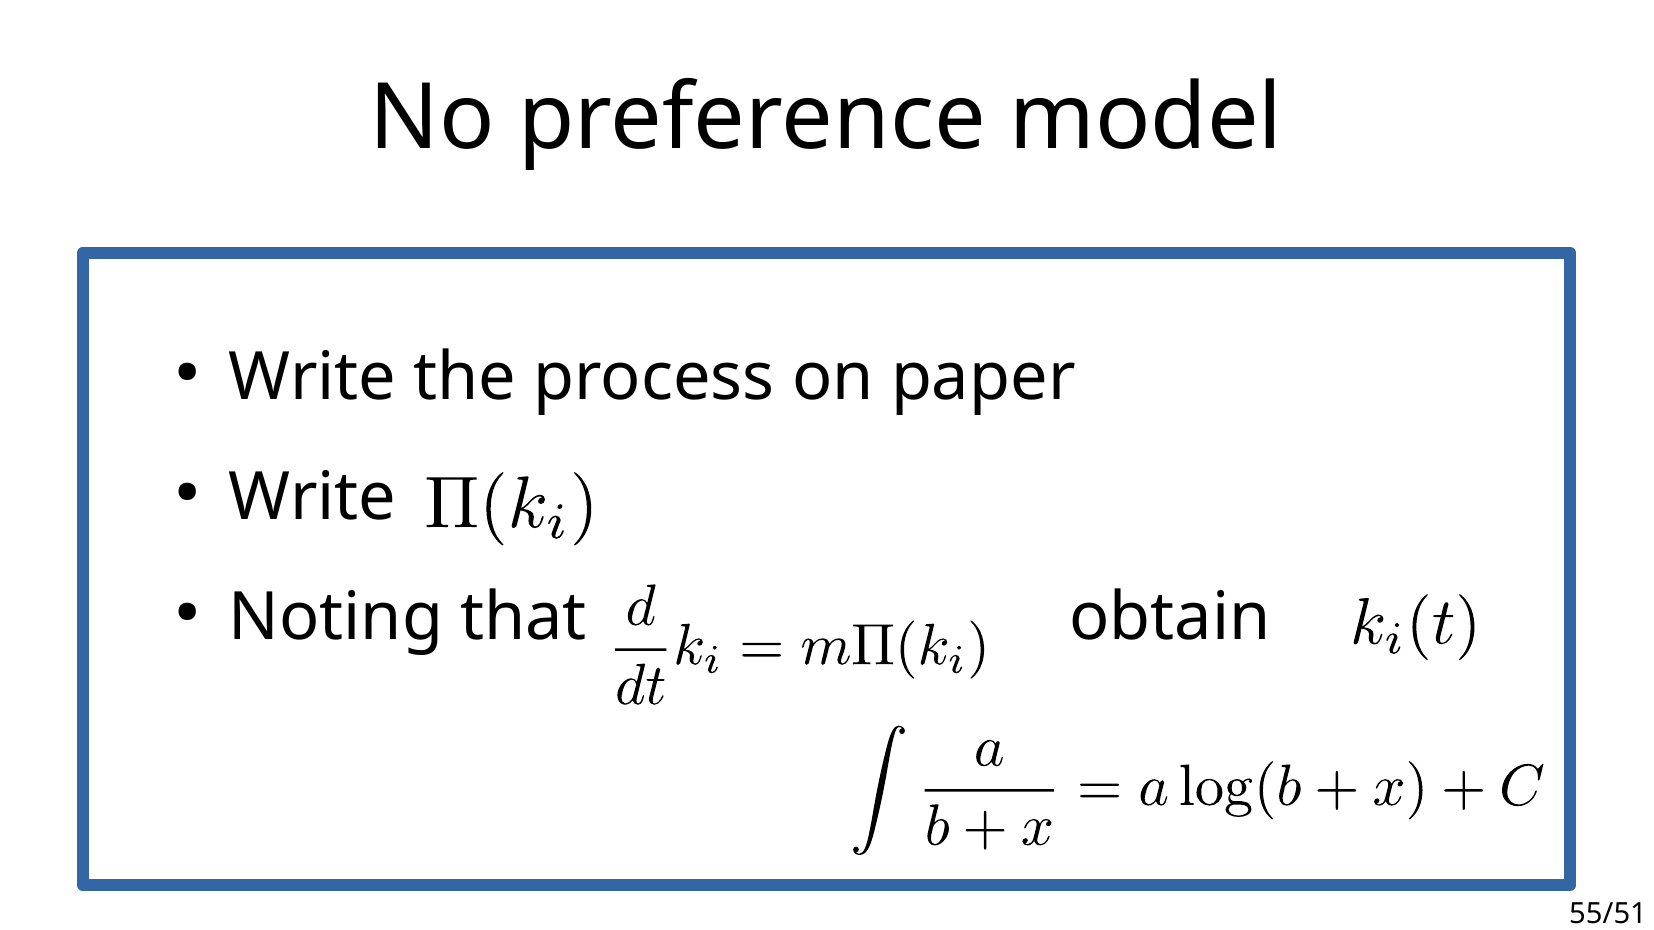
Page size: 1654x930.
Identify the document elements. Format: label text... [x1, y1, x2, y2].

text_box [849, 725, 1546, 856]
text_box [615, 584, 990, 705]
text_box [1350, 594, 1481, 661]
title No preference model [82, 1, 1571, 225]
list Write the process on paper Write Noting that obtain [82, 252, 1571, 886]
text_box [424, 472, 599, 546]
